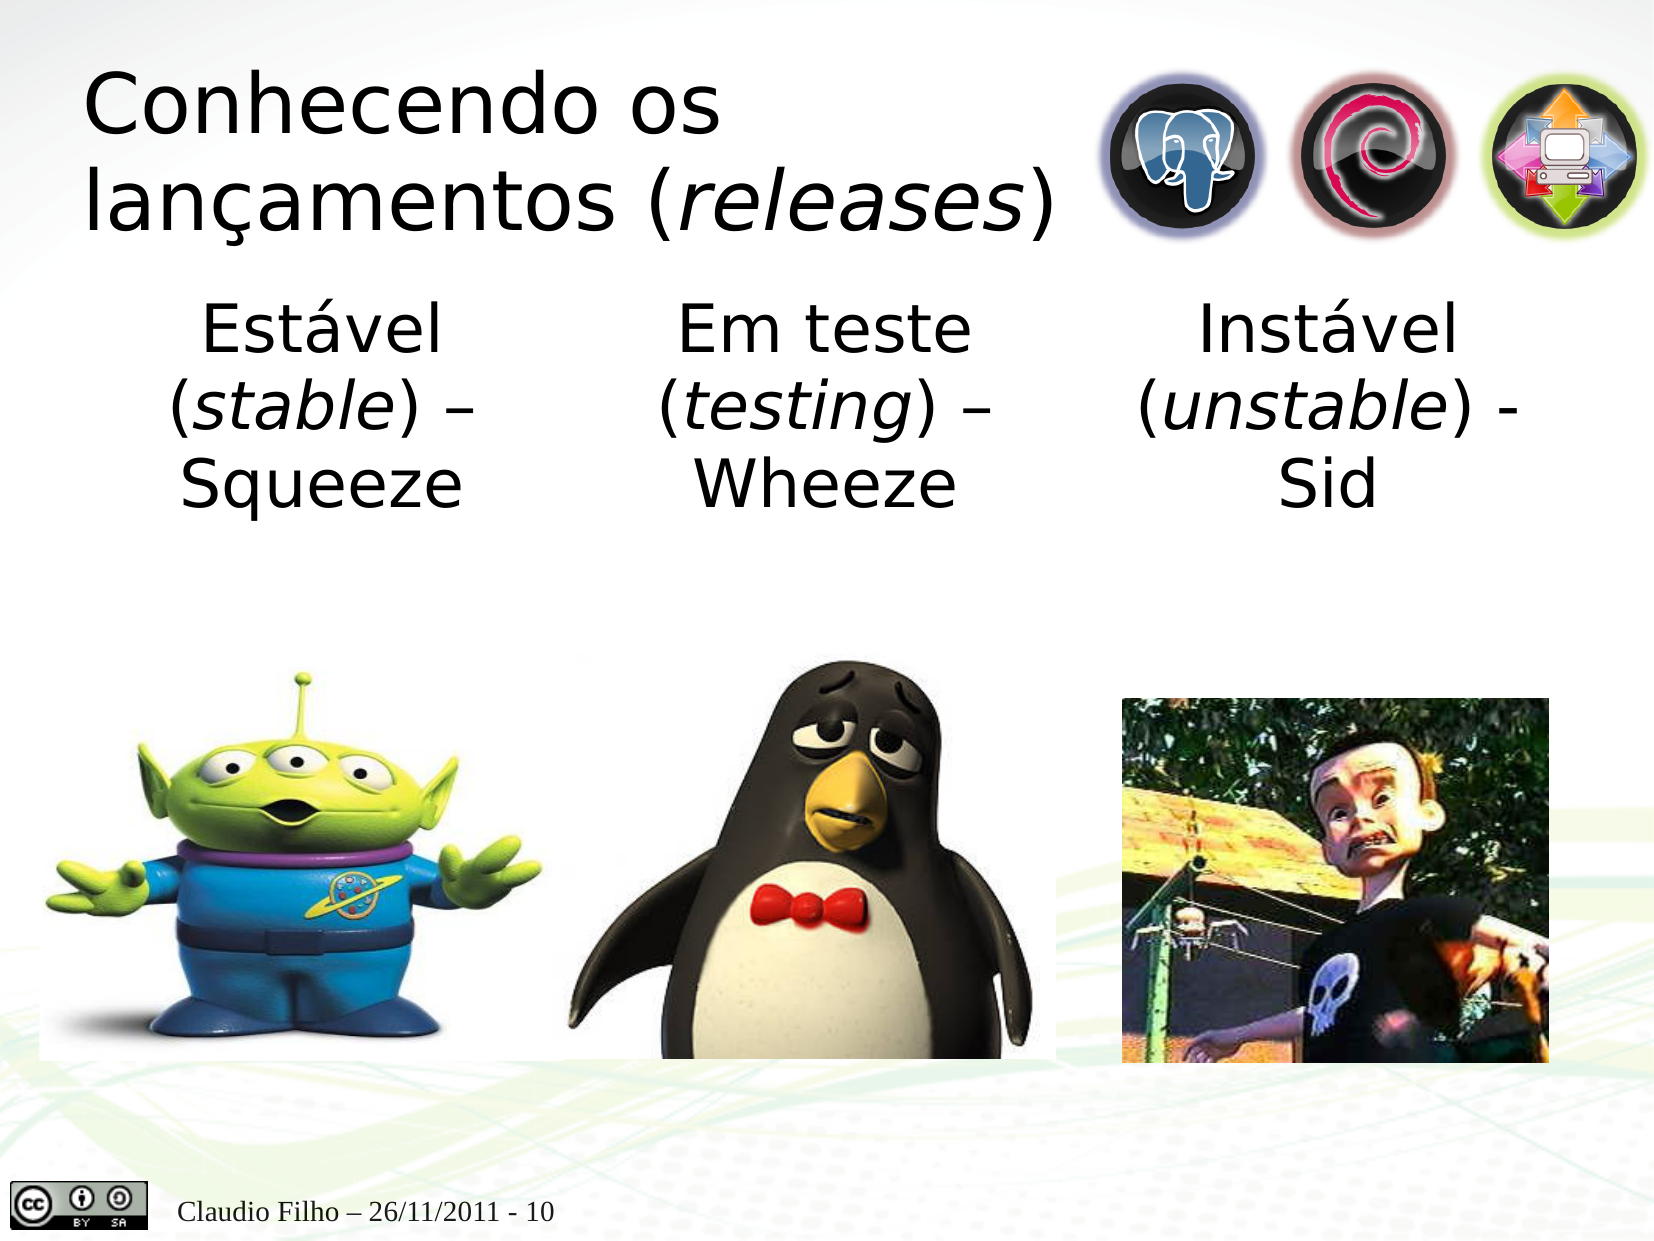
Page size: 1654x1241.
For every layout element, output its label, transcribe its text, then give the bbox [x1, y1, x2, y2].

picture [0, 0, 1654, 325]
list Instável (unstable) - Sid [1088, 290, 1569, 681]
title Conhecendo os lançamentos (releases) [82, 49, 1093, 257]
picture [1122, 698, 1549, 1063]
list Em teste (testing) – Wheeze [585, 290, 1065, 681]
list Estável (stable) – Squeeze [82, 290, 562, 667]
picture [10, 1181, 148, 1230]
picture [39, 653, 1056, 1061]
